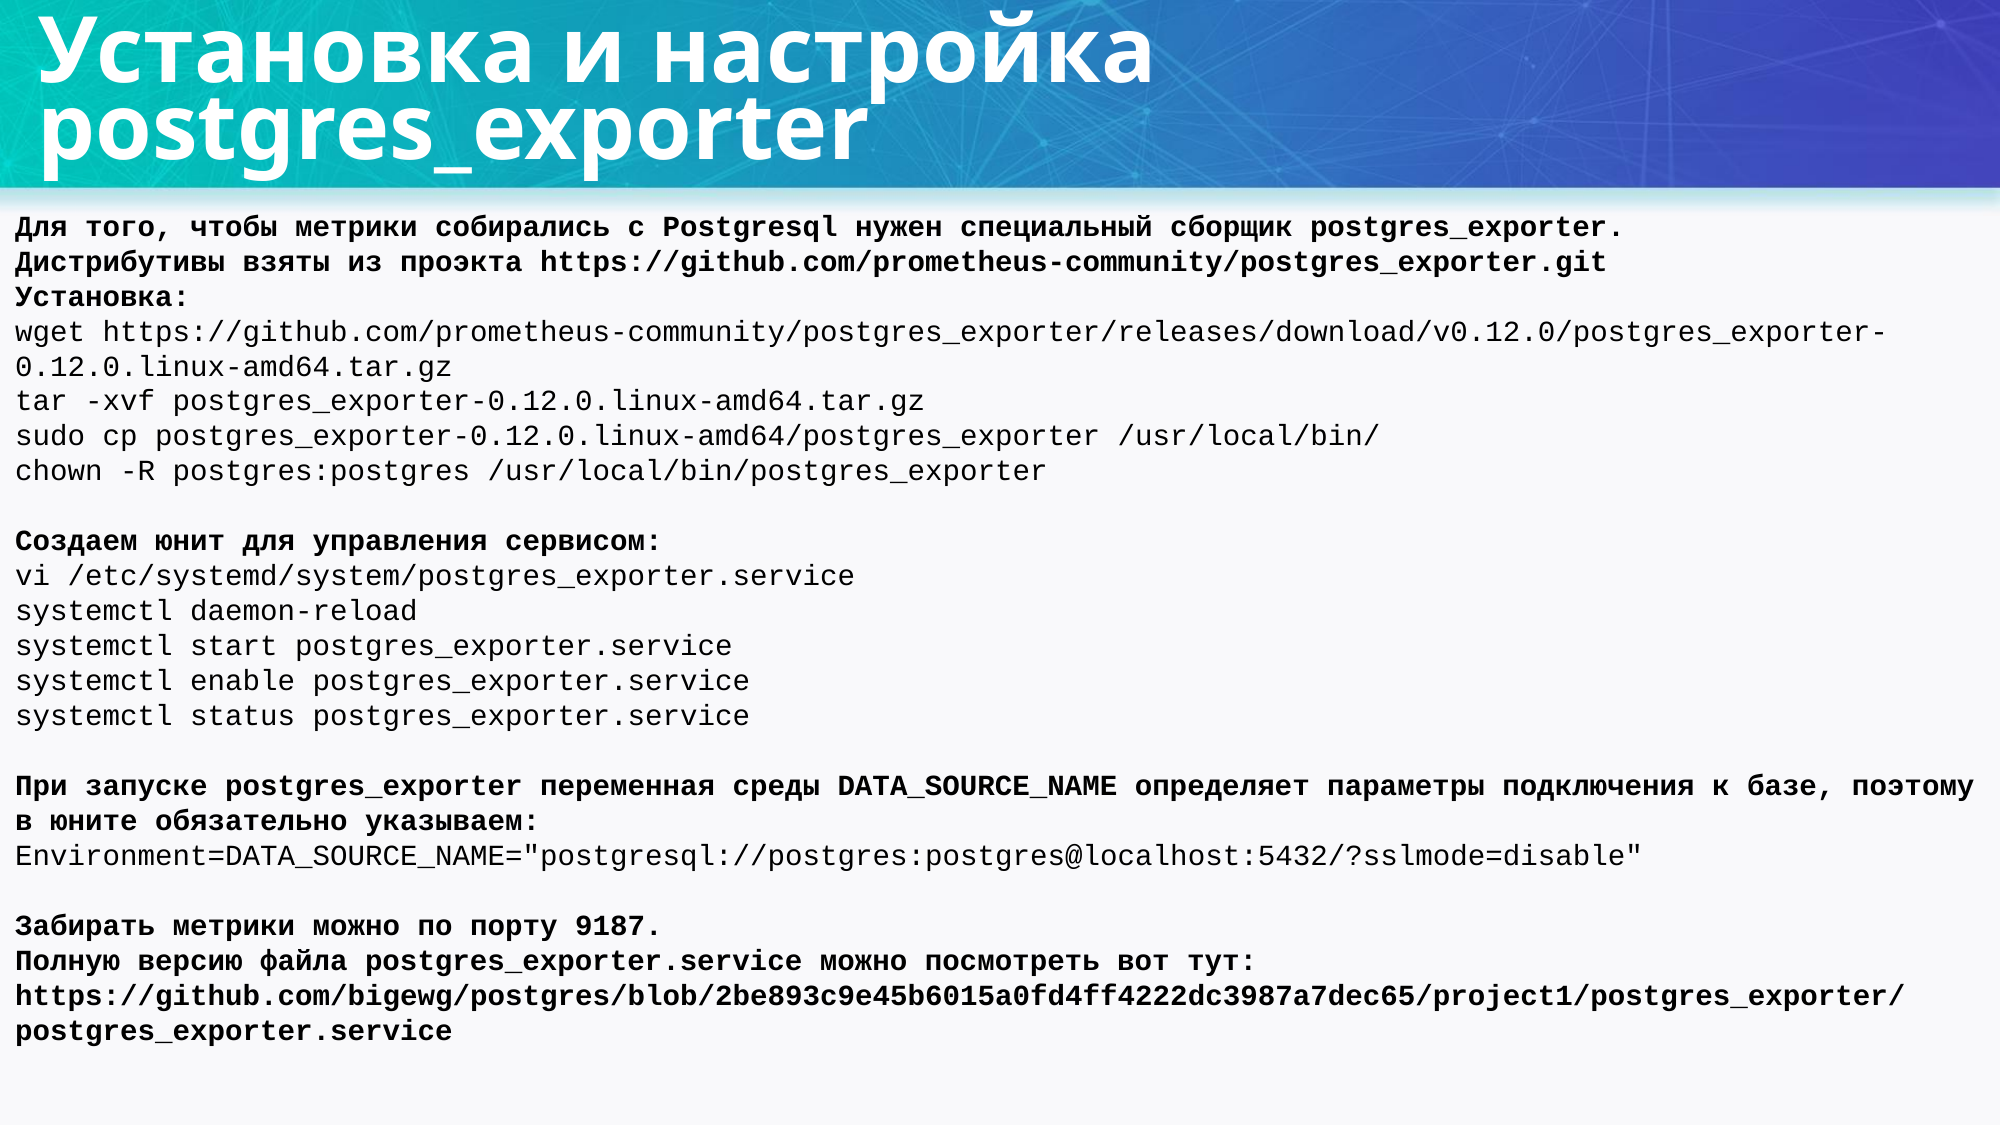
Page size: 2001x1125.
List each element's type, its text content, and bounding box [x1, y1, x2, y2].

text_box Для того, чтобы метрики собирались с Postgresql нужен специальный сборщик postgres_exporter. Дистрибутивы взяты из проэкта https://github.com/prometheus-community/postgres_exporter.git Установка: wget https://github.com/prometheus-community/postgres_exporter/releases/download/v0.12.0/postgres_exporter-0.12.0.linux-amd64.tar.gz tar -xvf postgres_exporter-0.12.0.linux-amd64.tar.gz sudo cp postgres_exporter-0.12.0.linux-amd64/postgres_exporter /usr/local/bin/ chown -R postgres:postgres /usr/local/bin/postgres_exporter Создаем юнит для управления сервисом: vi /etc/systemd/system/postgres_exporter.service systemctl daemon-reload systemctl start postgres_exporter.service systemctl enable postgres_exporter.service systemctl status postgres_exporter.service При запуске postgres_exporter переменная среды DATA_SOURCE_NAME определяет параметры подключения к базе, поэтому в юните обязательно указываем: Environment=DATA_SOURCE_NAME="postgresql://postgres:postgres@localhost:5432/?sslmode=disable" Забирать метрики можно по порту 9187. Полную версию файла postgres_exporter.service можно посмотреть вот тут: https://github.com/bigewg/postgres/blob/2be893c9e45b6015a0fd4ff4222dc3987a7dec65/project1/postgres_exporter/postgres_exporter.service [0, 191, 1996, 1097]
picture [0, 0, 2000, 1125]
text_box Установка и настройка postgres_exporter [37, 57, 1988, 140]
